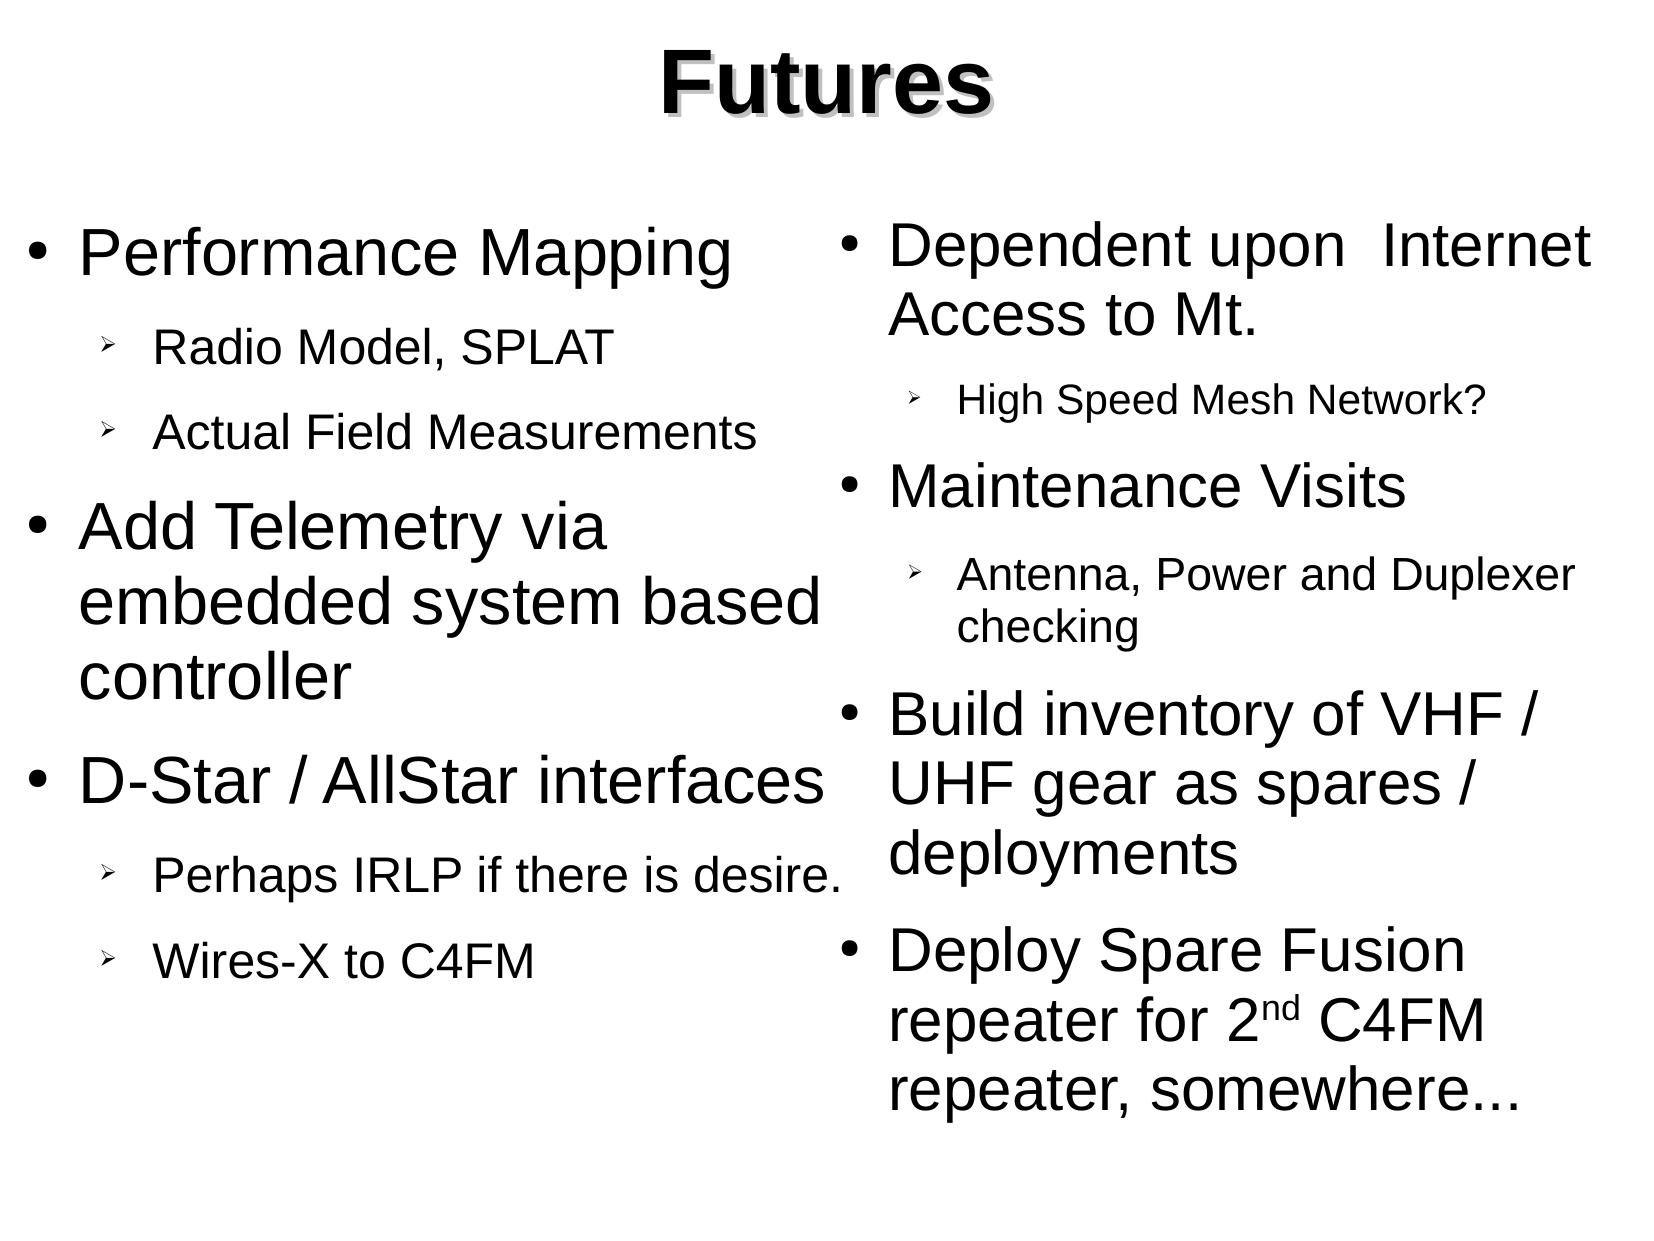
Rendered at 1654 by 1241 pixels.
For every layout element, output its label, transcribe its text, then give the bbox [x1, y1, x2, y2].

title Futures [82, 30, 1571, 133]
list Performance Mapping Radio Model, SPLAT Actual Field Measurements Add Telemetry via embedded system based controller D-Star / AllStar interfaces Perhaps IRLP if there is desire. Wires-X to C4FM [8, 214, 870, 1220]
list Dependent upon Internet Access to Mt. High Speed Mesh Network? Maintenance Visits Antenna, Power and Duplexer checking Build inventory of VHF / UHF gear as spares / deployments Deploy Spare Fusion repeater for 2nd C4FM repeater, somewhere... [822, 210, 1654, 1125]
